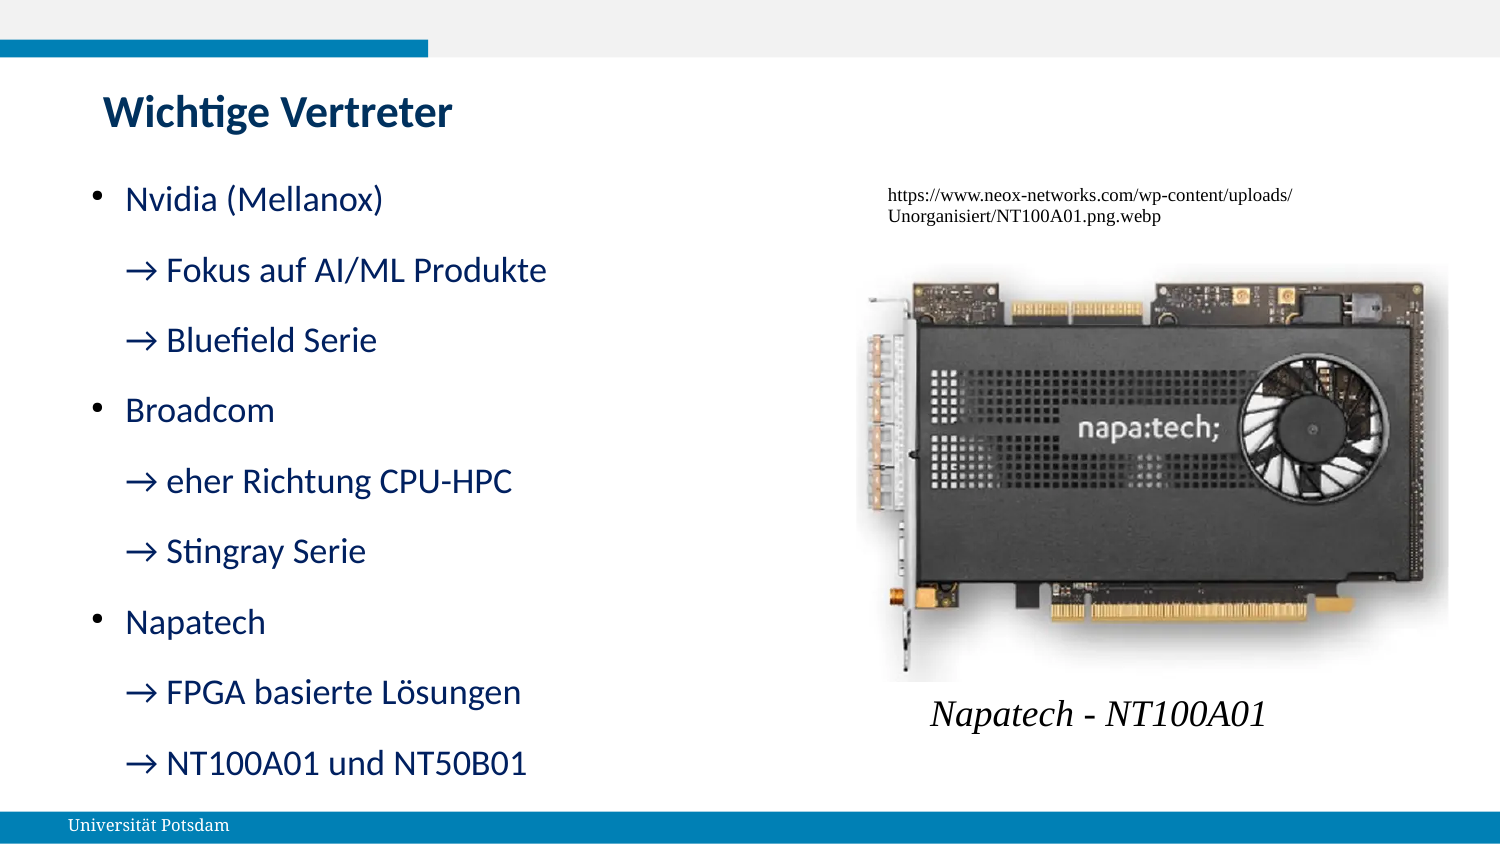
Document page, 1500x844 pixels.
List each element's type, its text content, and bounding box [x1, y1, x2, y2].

text_box https://www.neox-networks.com/wp-content/uploads/Unorganisiert/NT100A01.png.webp [873, 177, 1405, 237]
title Wichtige Vertreter [87, 94, 1418, 125]
text_box Napatech - NT100A01 [915, 685, 1359, 786]
picture [797, 118, 1500, 811]
text_box Nvidia (Mellanox) → Fokus auf AI/ML Produkte → Bluefield Serie Broadcom → eher Richtung CPU-HPC → Stingray Serie Napatech → FPGA basierte Lösungen → NT100A01 und NT50B01 [76, 167, 797, 792]
